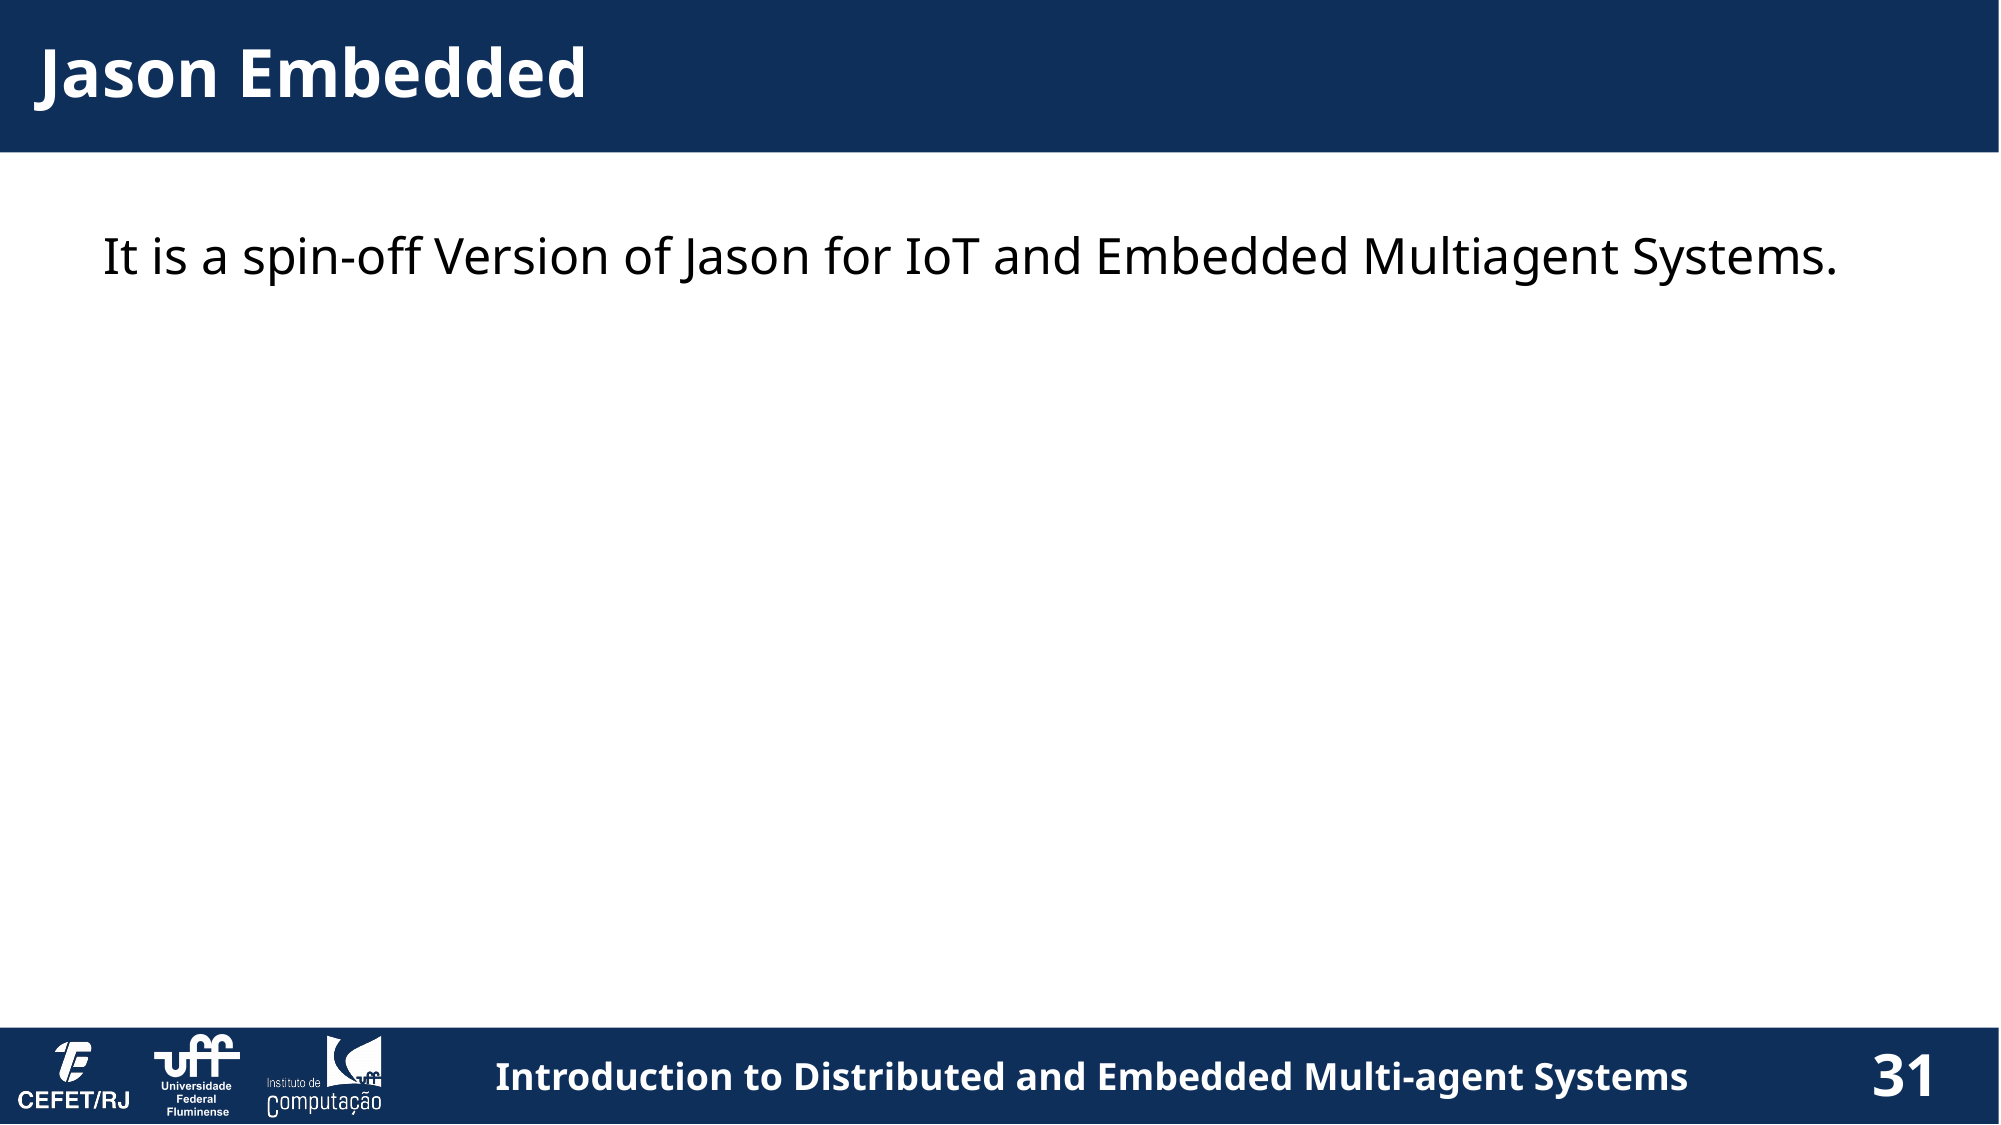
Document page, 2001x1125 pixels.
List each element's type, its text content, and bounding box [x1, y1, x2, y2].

picture [265, 1033, 383, 1118]
text_box It is a spin-off Version of Jason for IoT and Embedded Multiagent Systems. [88, 216, 1947, 292]
picture [18, 1021, 129, 1125]
picture [153, 1033, 241, 1121]
text_box Jason Embedded [25, 23, 1999, 119]
